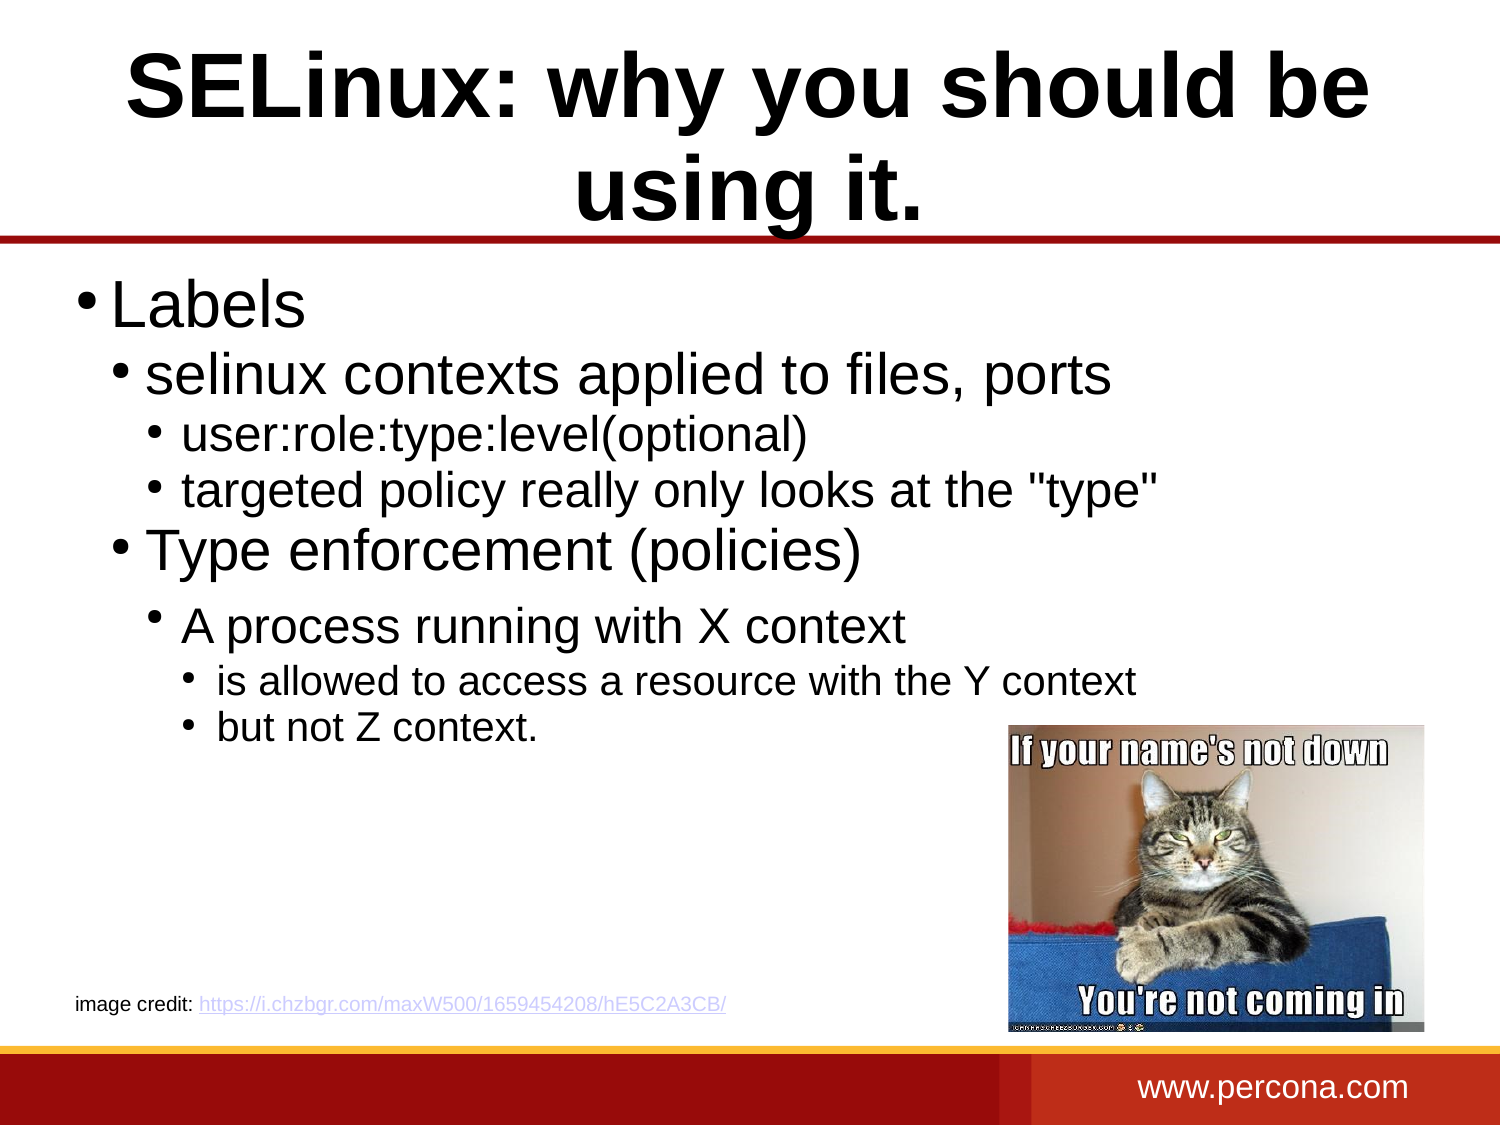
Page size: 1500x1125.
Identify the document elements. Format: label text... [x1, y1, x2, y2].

text_box SELinux: why you should be using it. [75, 44, 1425, 233]
text_box [1008, 725, 1425, 1032]
text_box Labels selinux contexts applied to files, ports user:role:type:level(optional) targeted policy really only looks at the "type" Type enforcement (policies) A process running with X context is allowed to access a resource with the Y context but not Z context. image credit: https://i.chzbgr.com/maxW500/1659454208/hE5C2A3CB/ [75, 263, 1425, 1006]
